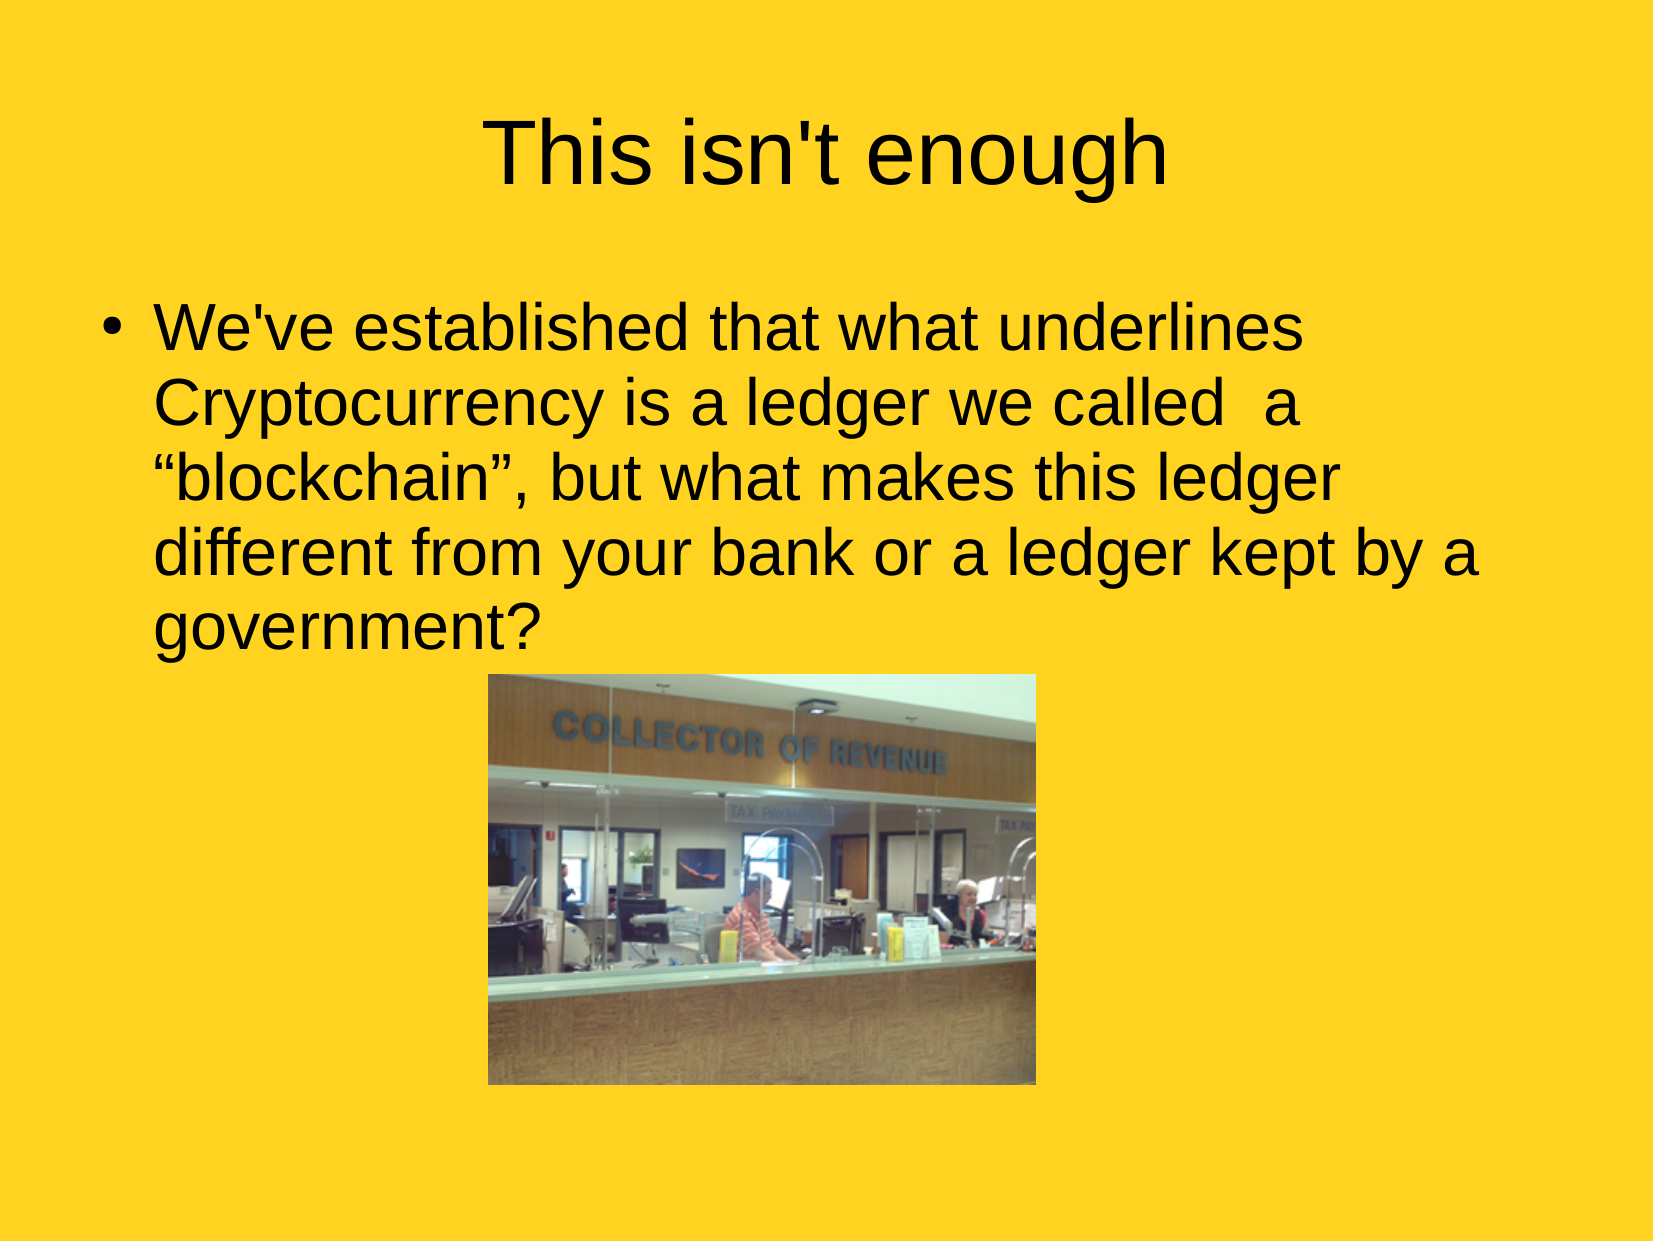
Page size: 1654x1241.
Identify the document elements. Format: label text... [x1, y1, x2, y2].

list We've established that what underlines Cryptocurrency is a ledger we called a “blockchain”, but what makes this ledger different from your bank or a ledger kept by a government? [82, 290, 1571, 1109]
title This isn't enough [82, 49, 1571, 257]
picture [488, 674, 1036, 1085]
